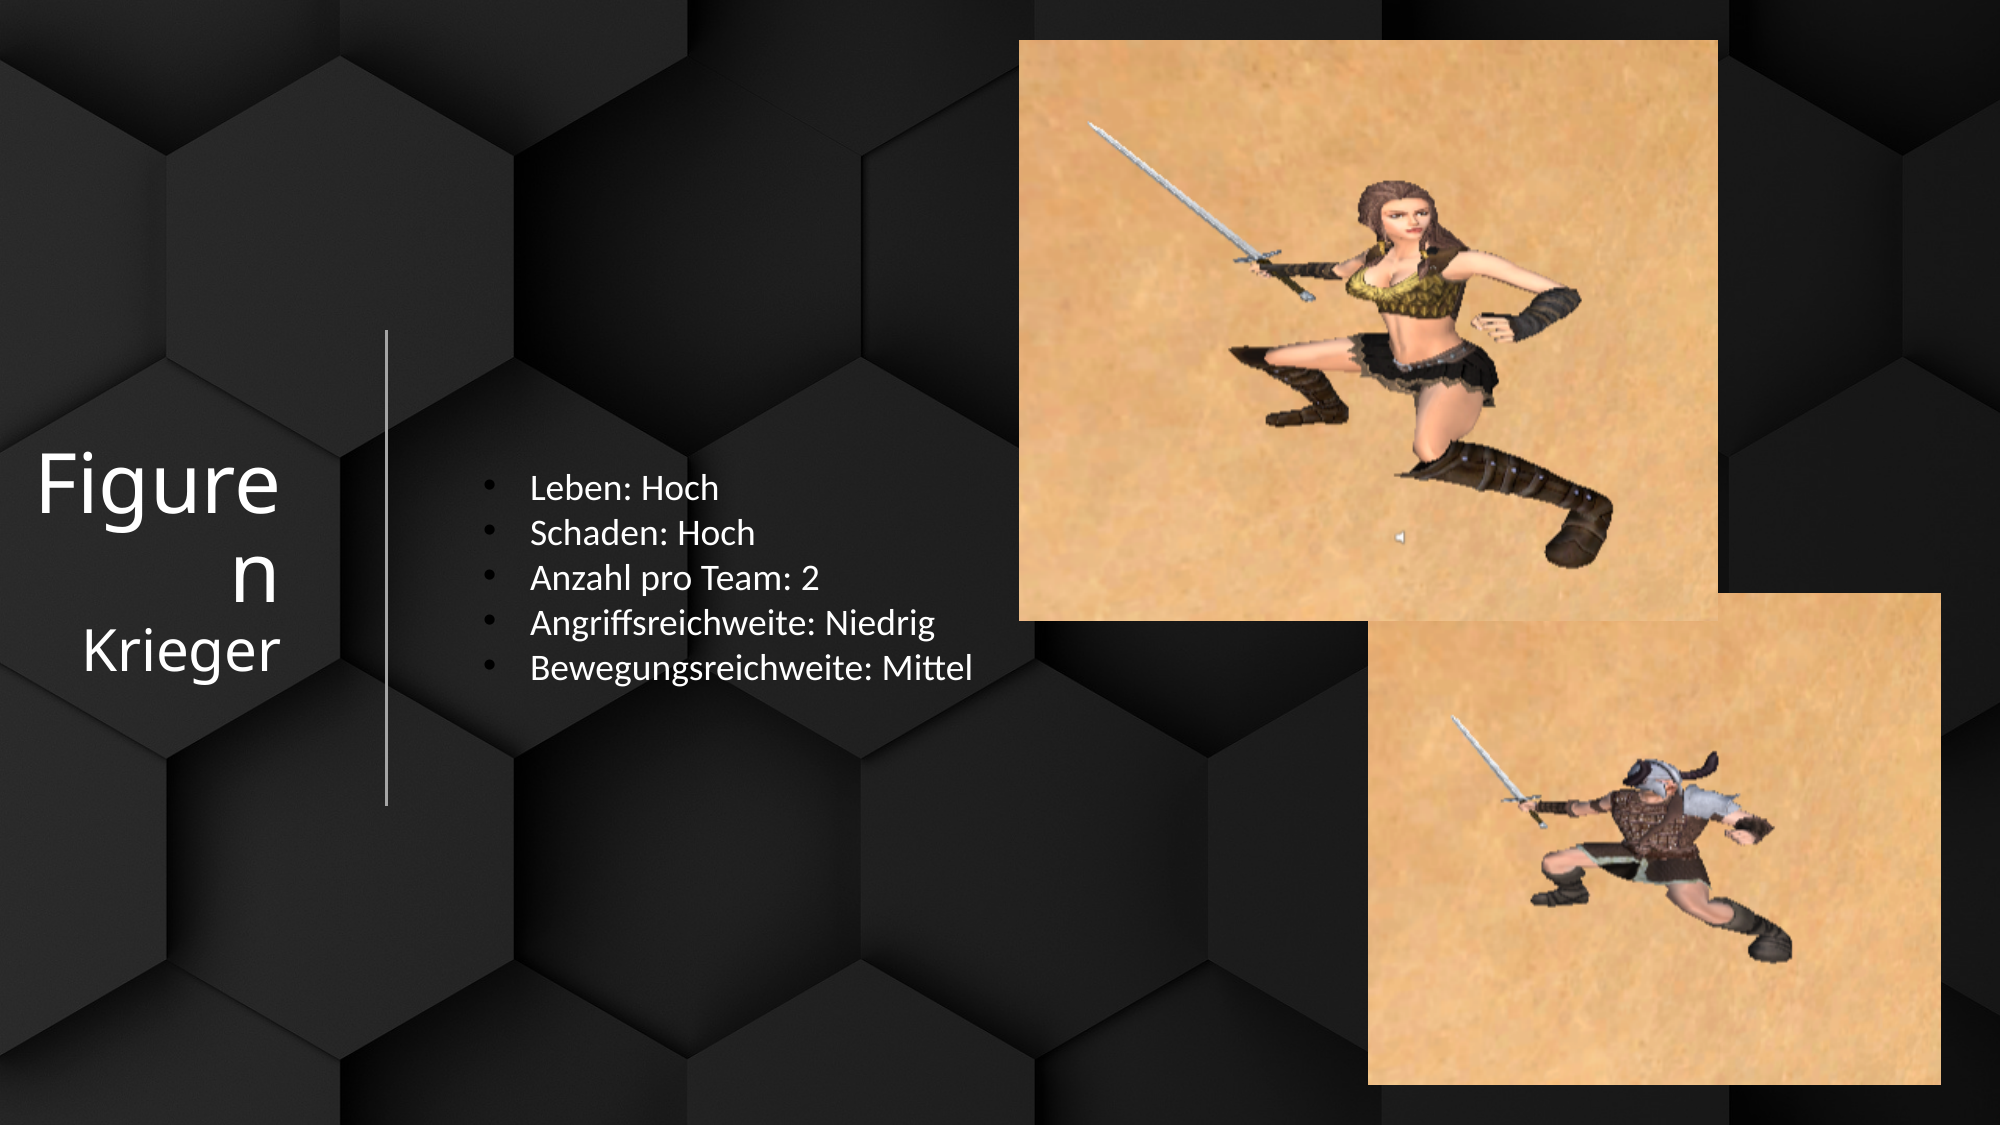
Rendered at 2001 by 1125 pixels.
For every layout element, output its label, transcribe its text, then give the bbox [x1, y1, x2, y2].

title Figuren Krieger [19, 174, 328, 951]
text_box Leben: Hoch Schaden: Hoch Anzahl pro Team: 2 Angriffsreichweite: Niedrig Bewegungsreichweite: Mittel [468, 285, 1368, 865]
picture [0, 0, 2000, 1125]
